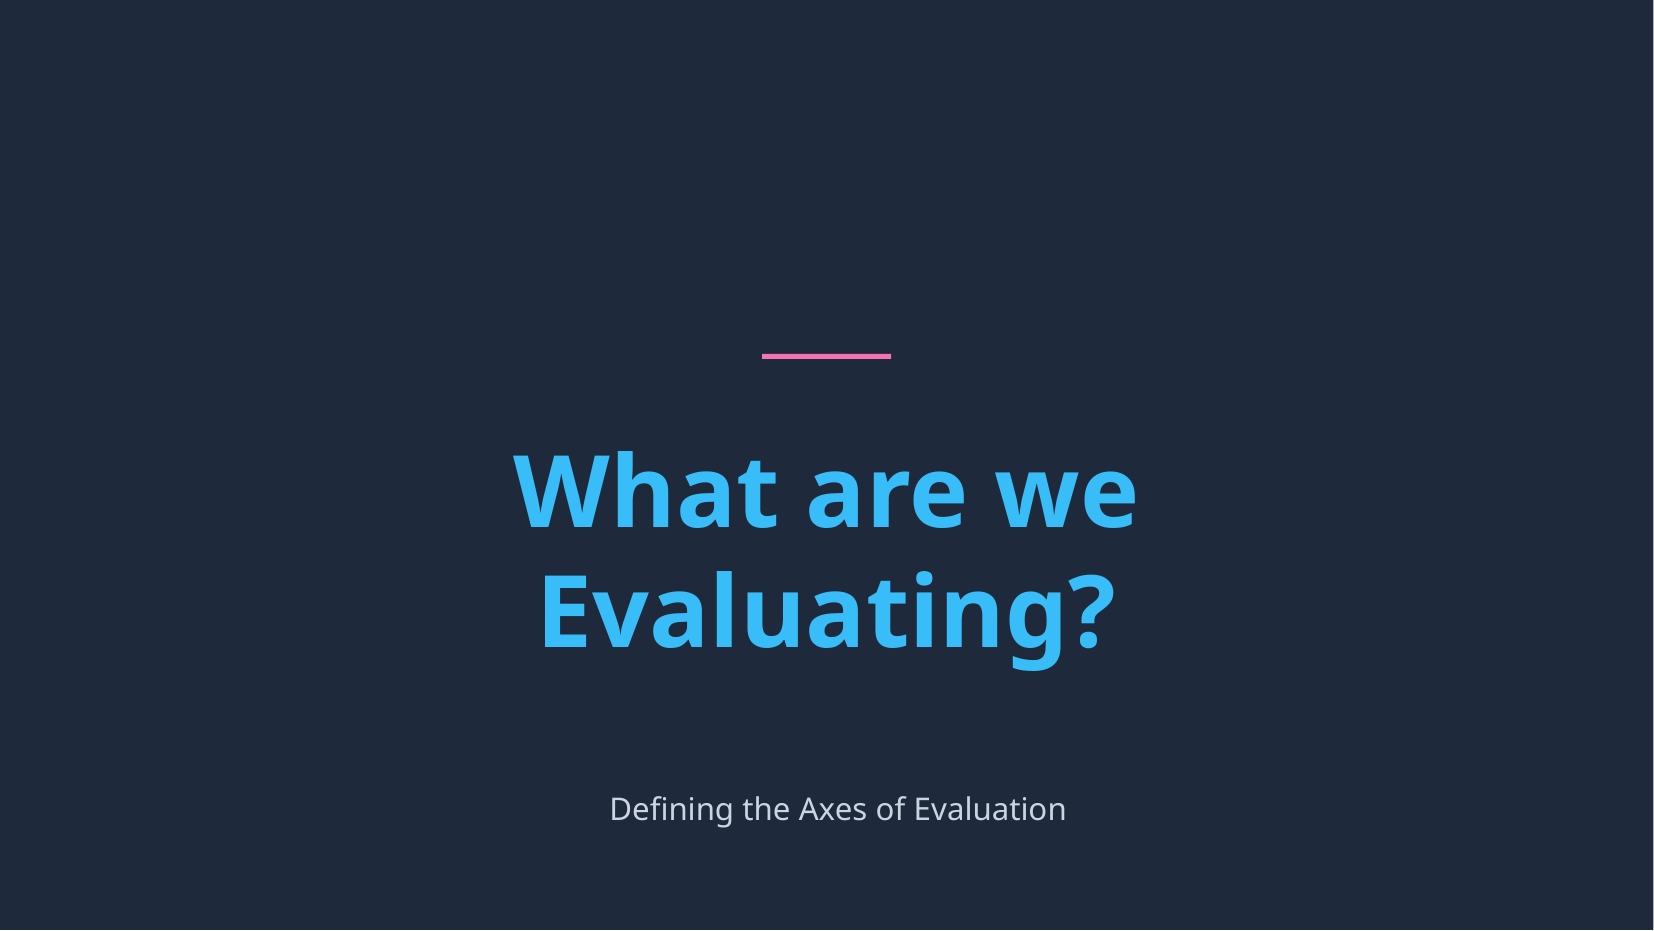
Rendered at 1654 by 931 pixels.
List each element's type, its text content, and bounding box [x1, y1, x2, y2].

text_box [762, 353, 892, 359]
text_box What are we Evaluating? [1025, 604, 1047, 636]
text_box Defining the Axes of Evaluation [295, 766, 1382, 827]
text_box What are we Evaluating? [256, 427, 1398, 668]
